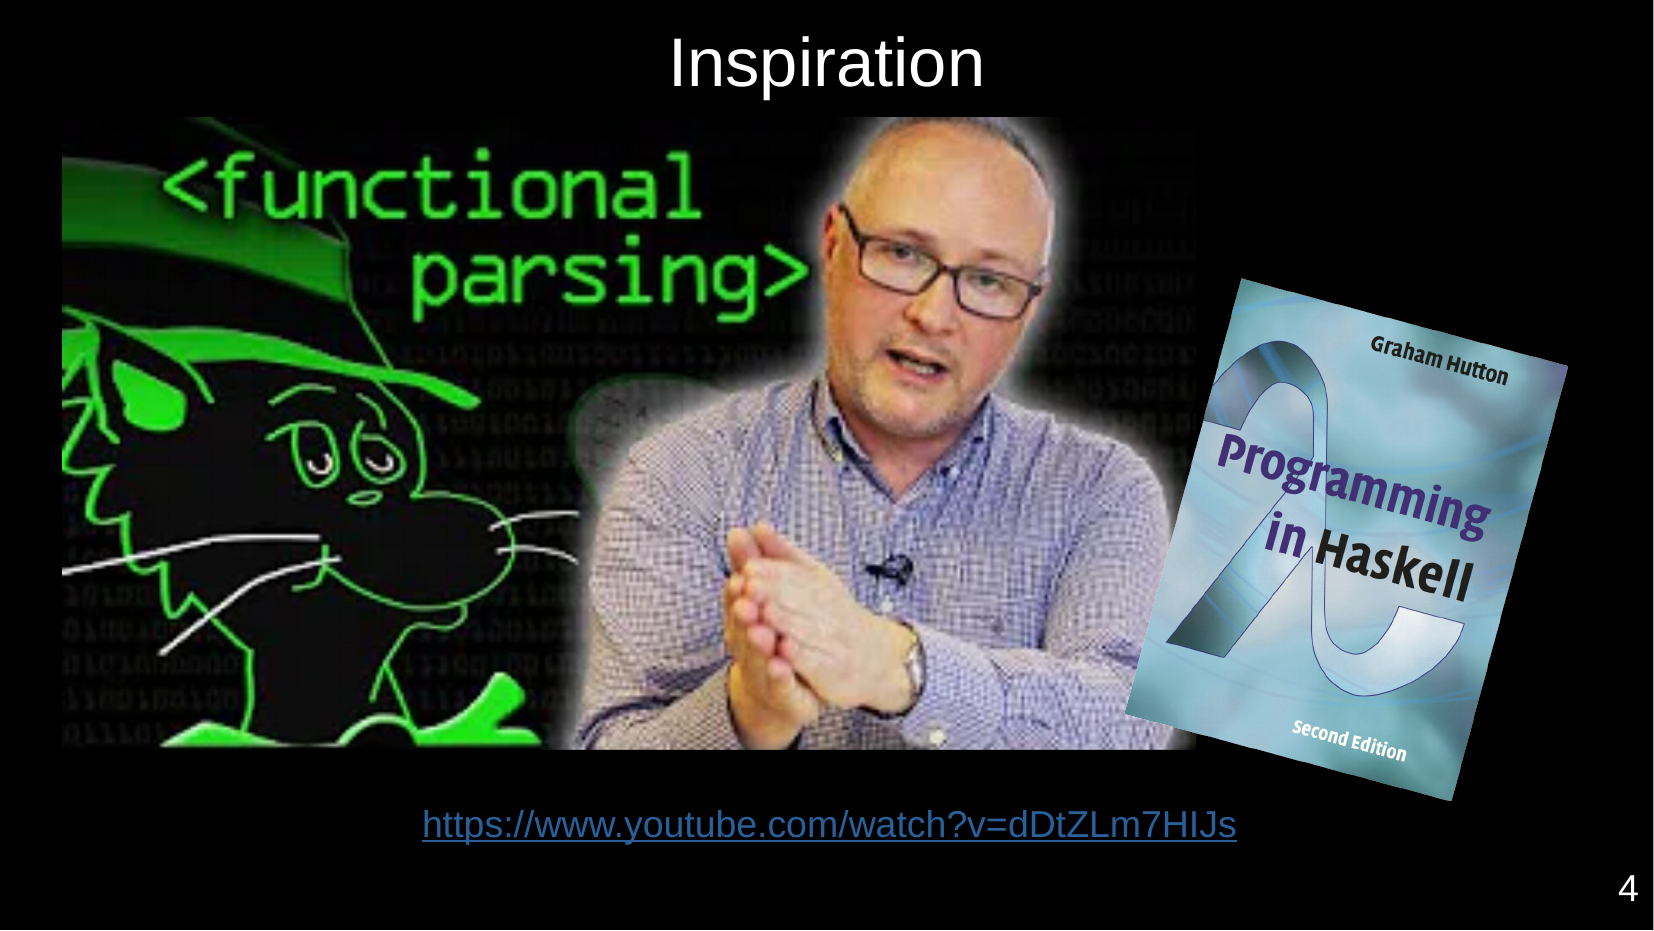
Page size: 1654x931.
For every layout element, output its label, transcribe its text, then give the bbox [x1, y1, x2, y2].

title Inspiration [82, 4, 1571, 121]
text_box <number> [1024, 860, 1654, 931]
text_box https://www.youtube.com/watch?v=dDtZLm7HIJs [407, 796, 1253, 854]
picture [62, 117, 1568, 802]
